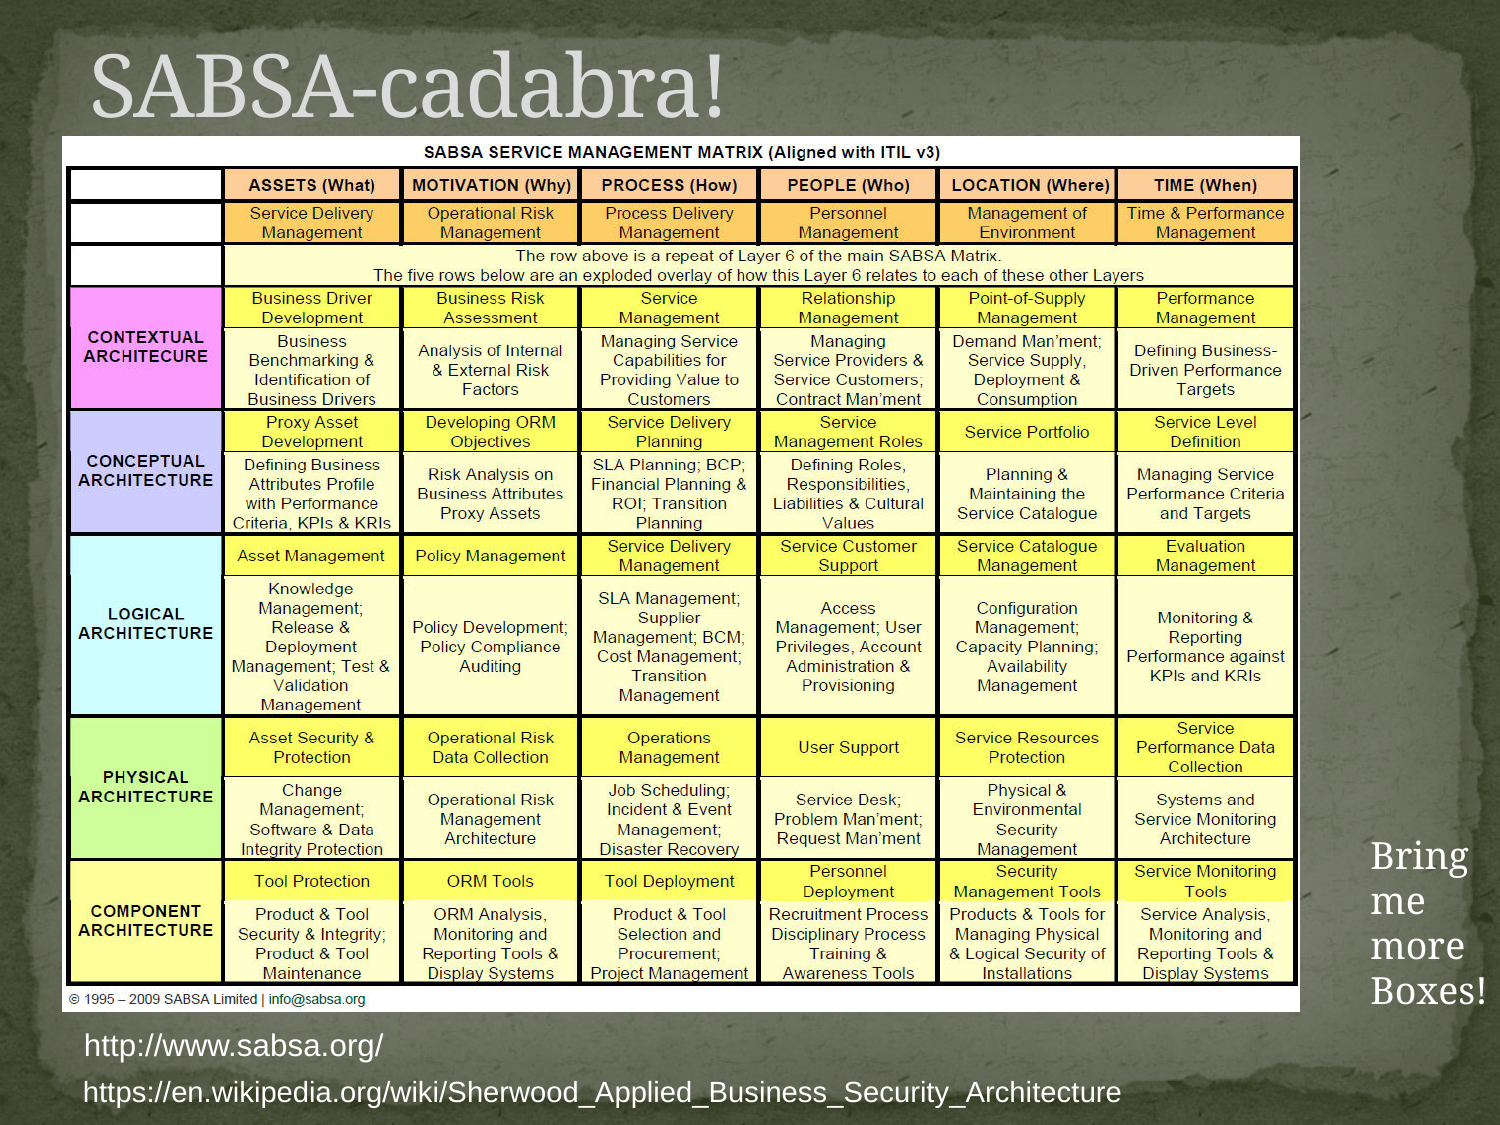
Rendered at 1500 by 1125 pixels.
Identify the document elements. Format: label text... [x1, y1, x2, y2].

text_box http://www.sabsa.org/ [69, 1020, 455, 1068]
text_box https://en.wikipedia.org/wiki/Sherwood_Applied_Business_Security_Architecture [68, 1068, 1424, 1125]
title SABSA-cadabra! [75, 7, 1425, 143]
text_box Bring me more Boxes! [1355, 824, 1500, 1020]
picture [0, 0, 1500, 1125]
